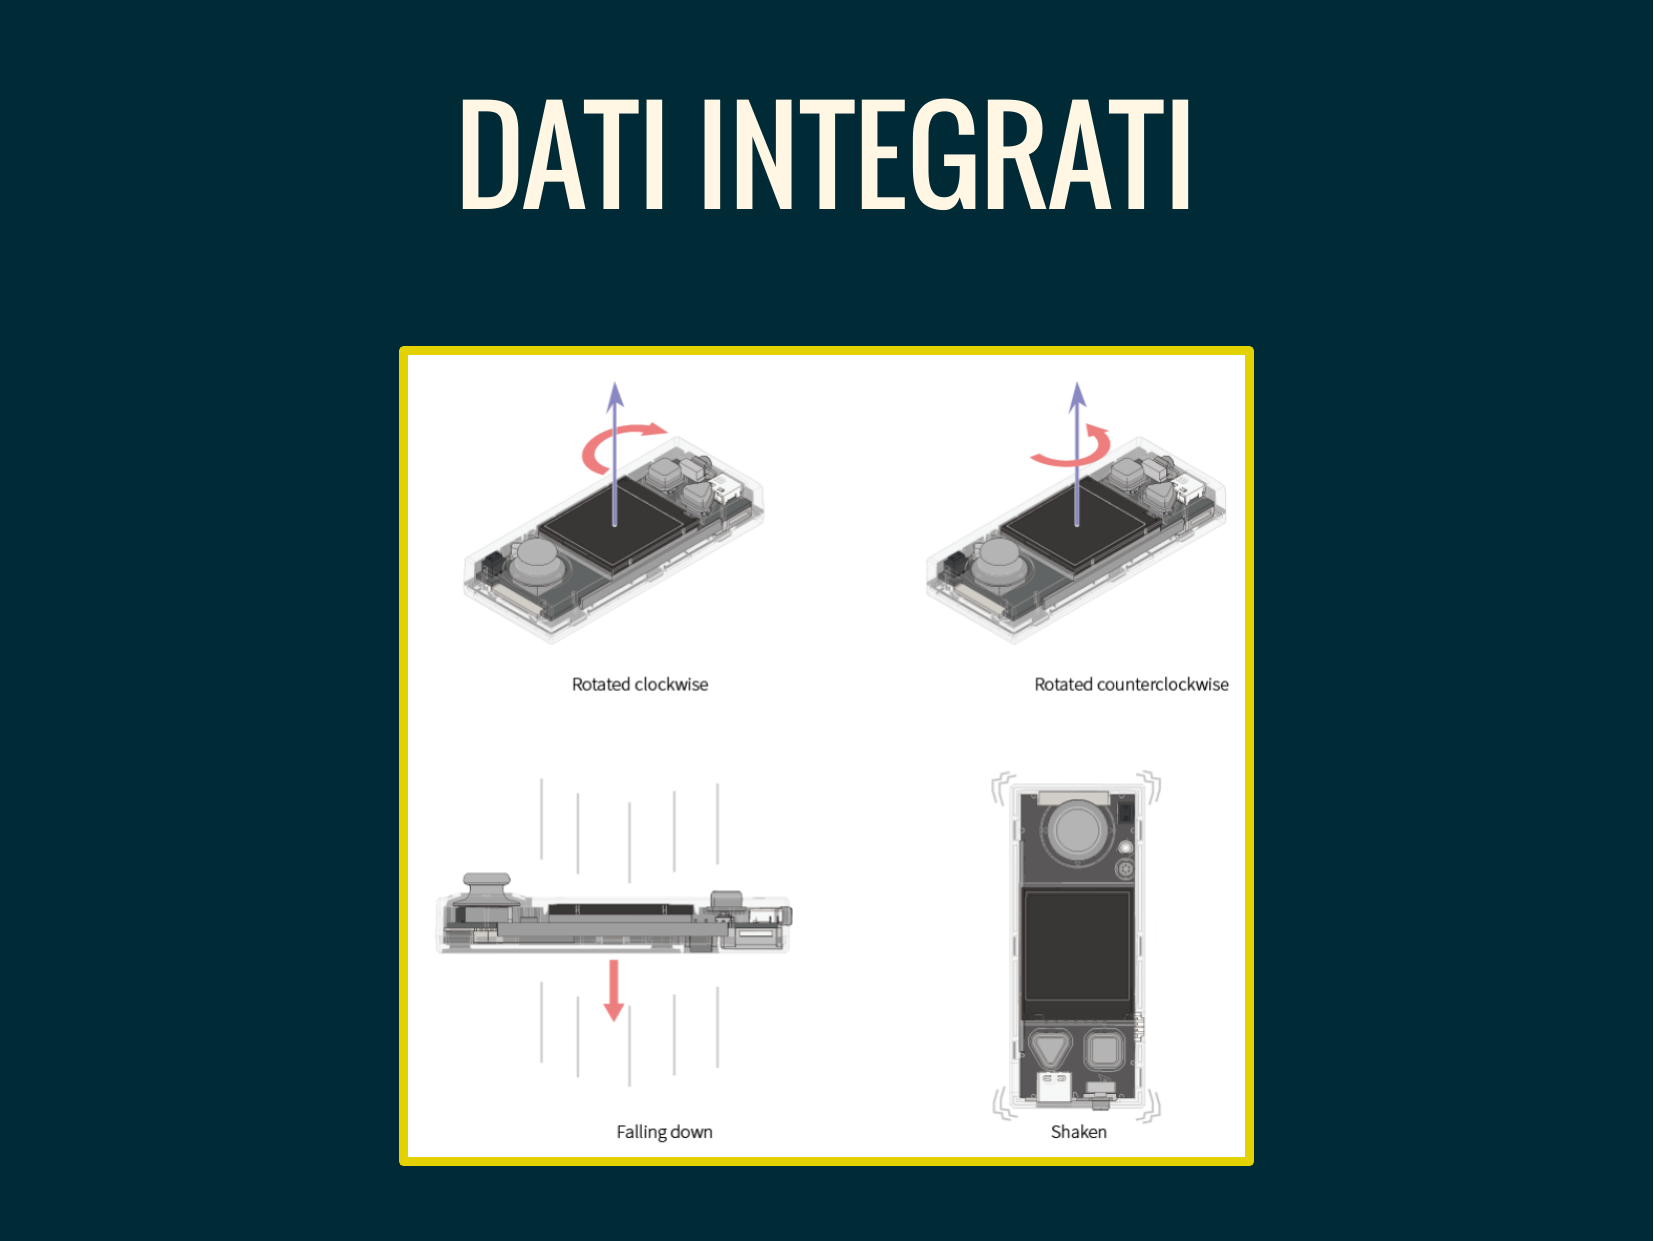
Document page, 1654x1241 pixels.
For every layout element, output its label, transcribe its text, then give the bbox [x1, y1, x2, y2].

picture [408, 355, 1245, 1158]
title DATI INTEGRATI [82, 49, 1571, 257]
